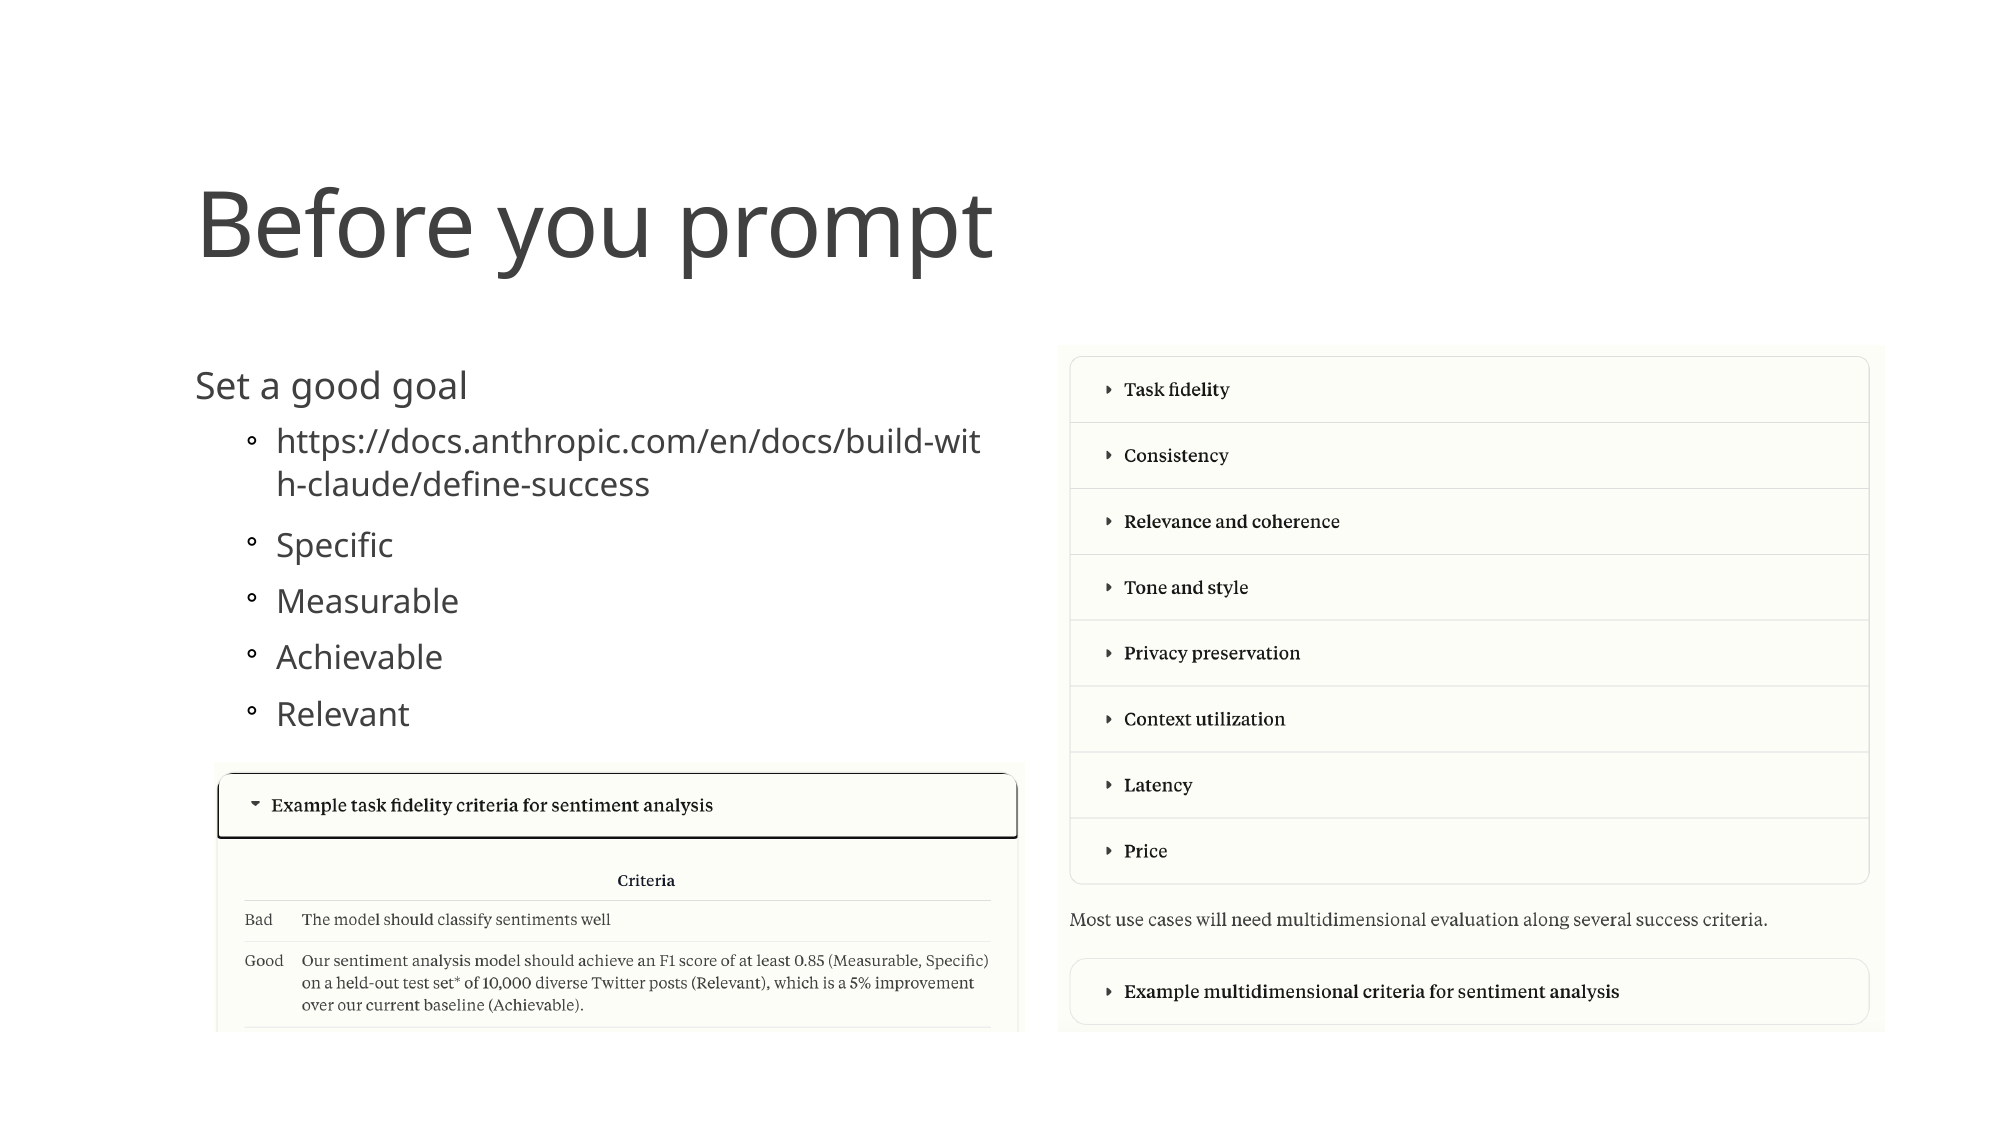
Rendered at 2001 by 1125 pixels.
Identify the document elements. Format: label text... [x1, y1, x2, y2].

picture [214, 762, 1025, 1033]
title Before you prompt [180, 47, 1831, 286]
picture [1058, 345, 1885, 1033]
list Set a good goal https://docs.anthropic.com/en/docs/build-with-claude/define-success Specific Measurable Achievable Relevant [180, 345, 990, 963]
